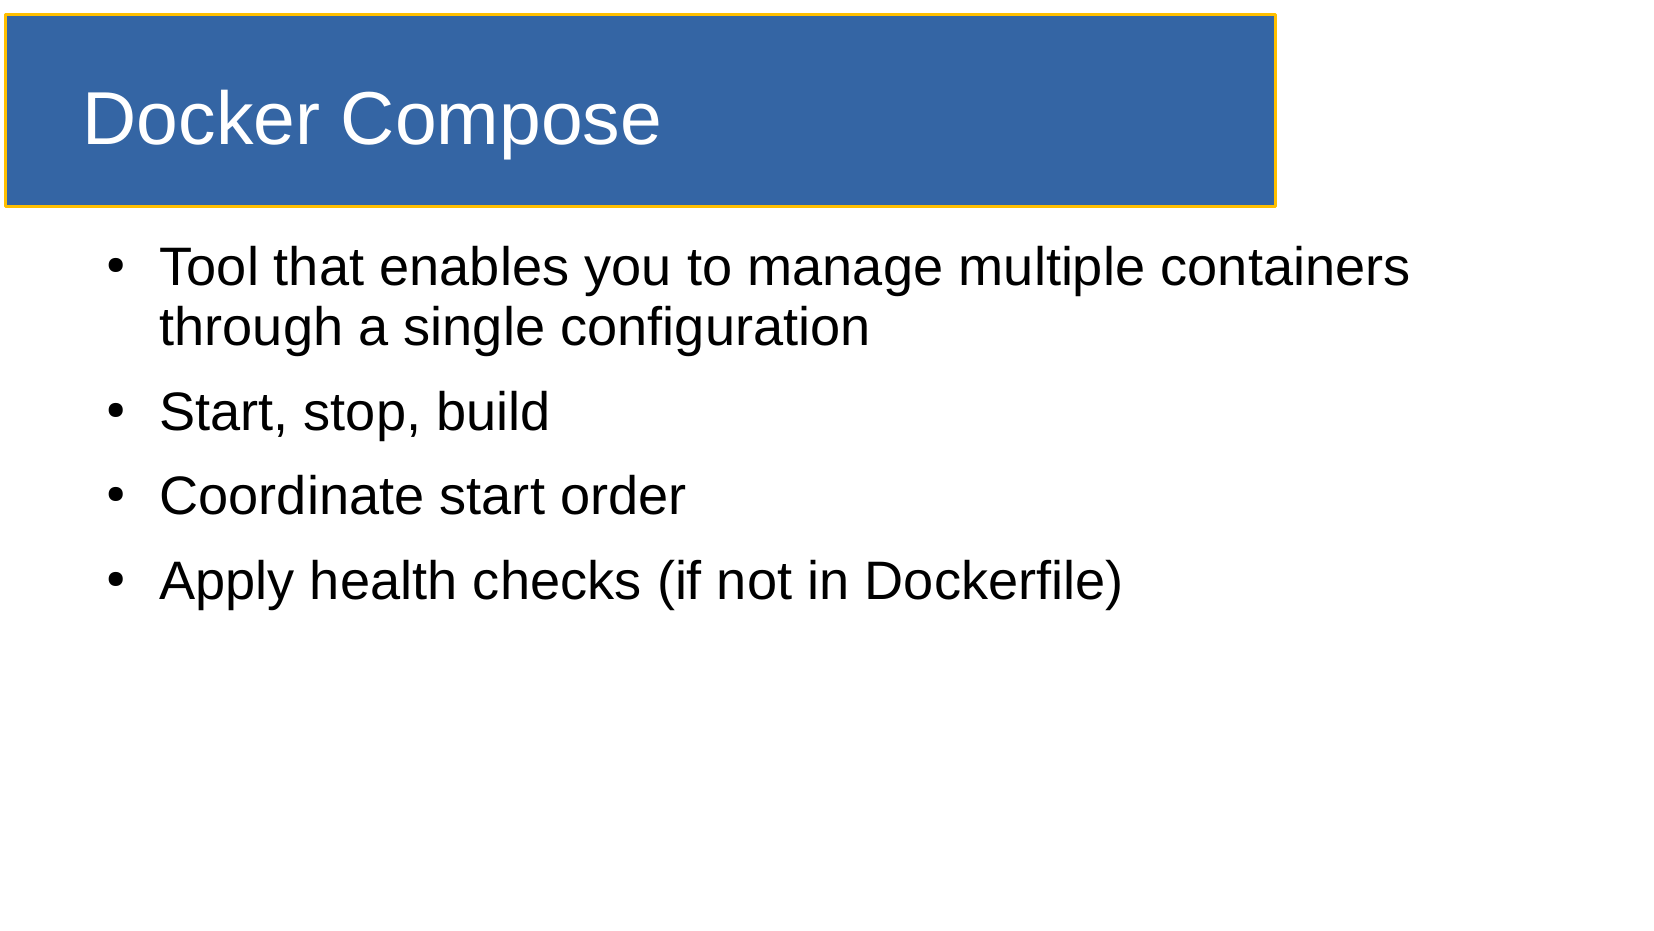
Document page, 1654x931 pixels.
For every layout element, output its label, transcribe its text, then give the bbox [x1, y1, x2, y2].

list Tool that enables you to manage multiple containers through a single configuration Start, stop, build Coordinate start order Apply health checks (if not in Dockerfile) [88, 236, 1565, 798]
title Docker Compose [82, 44, 1235, 192]
